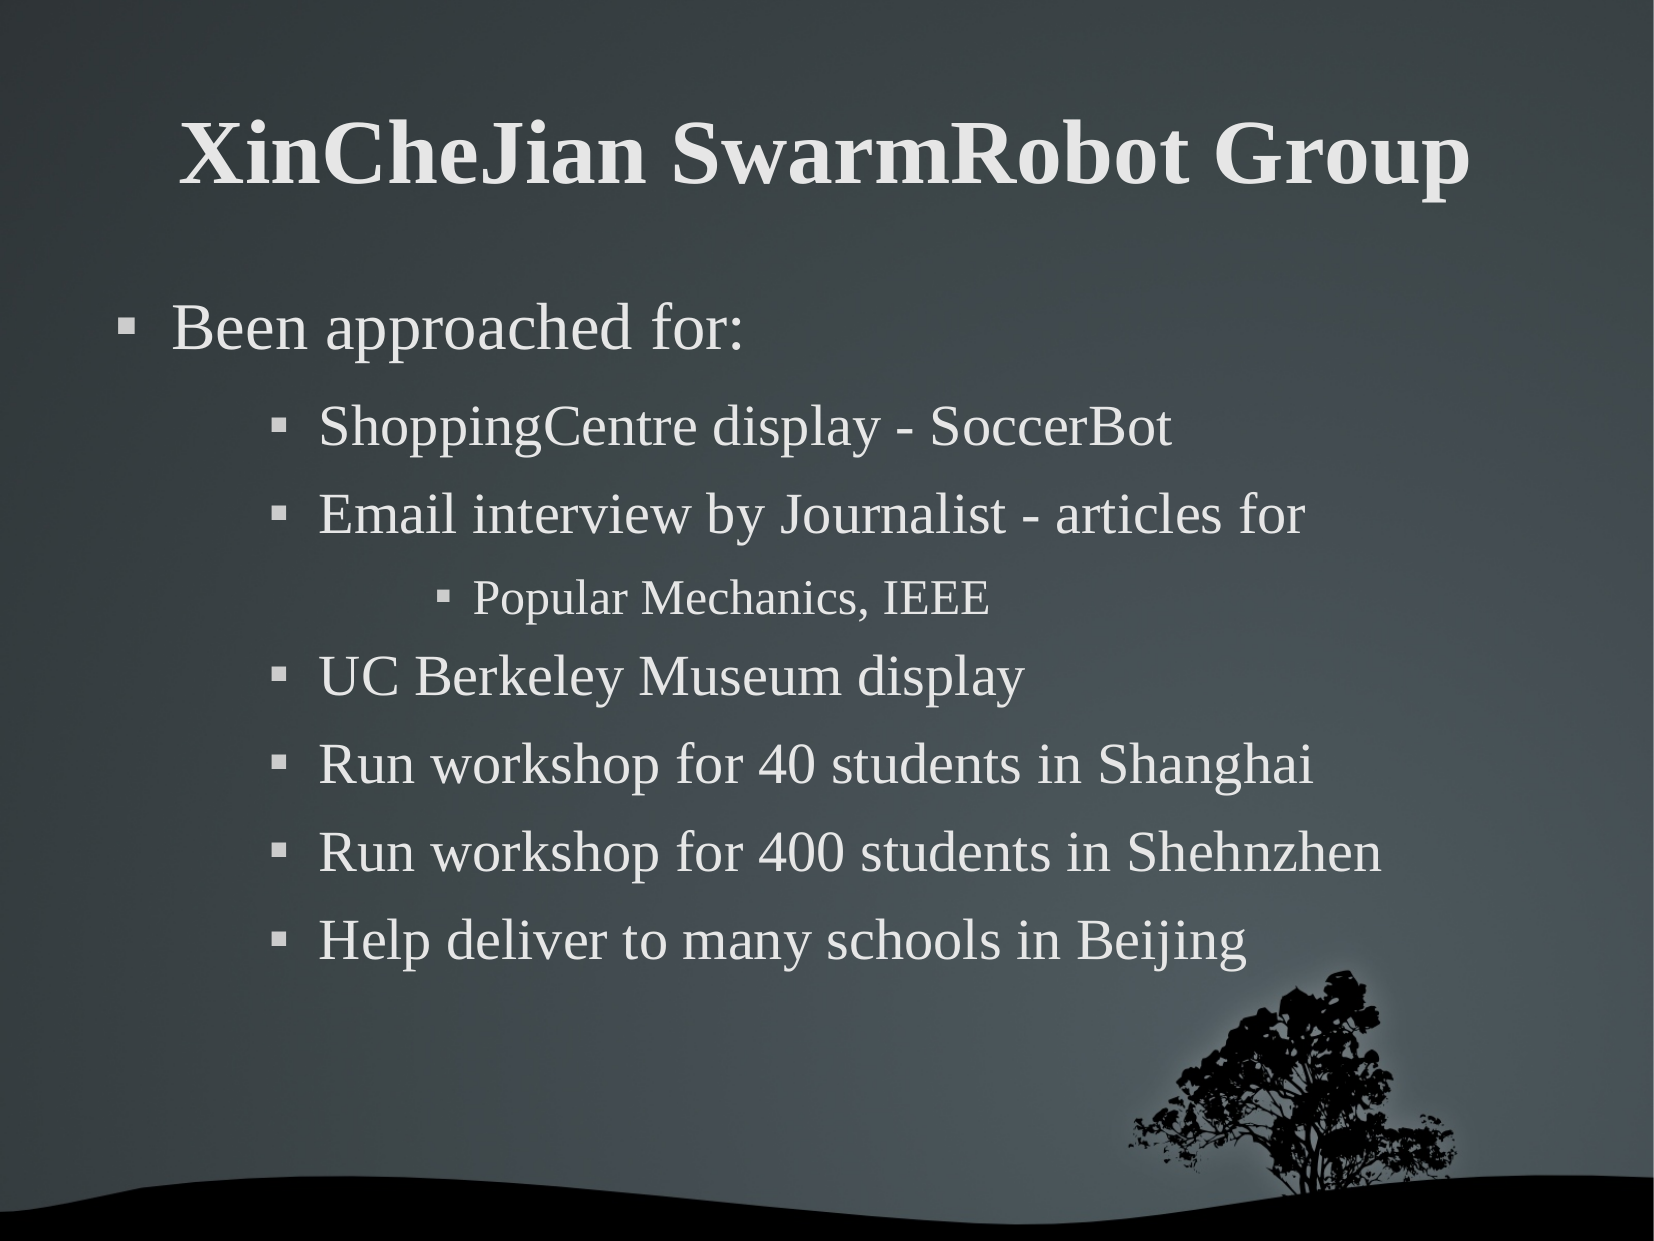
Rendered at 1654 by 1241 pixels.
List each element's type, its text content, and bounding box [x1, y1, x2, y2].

picture [0, 0, 1654, 1241]
title XinCheJian SwarmRobot Group [82, 49, 1571, 257]
list Been approached for: ShoppingCentre display - SoccerBot Email interview by Journalist - articles for Popular Mechanics, IEEE UC Berkeley Museum display Run workshop for 40 students in Shanghai Run workshop for 400 students in Shehnzhen Help deliver to many schools in Beijing [82, 290, 1571, 1125]
